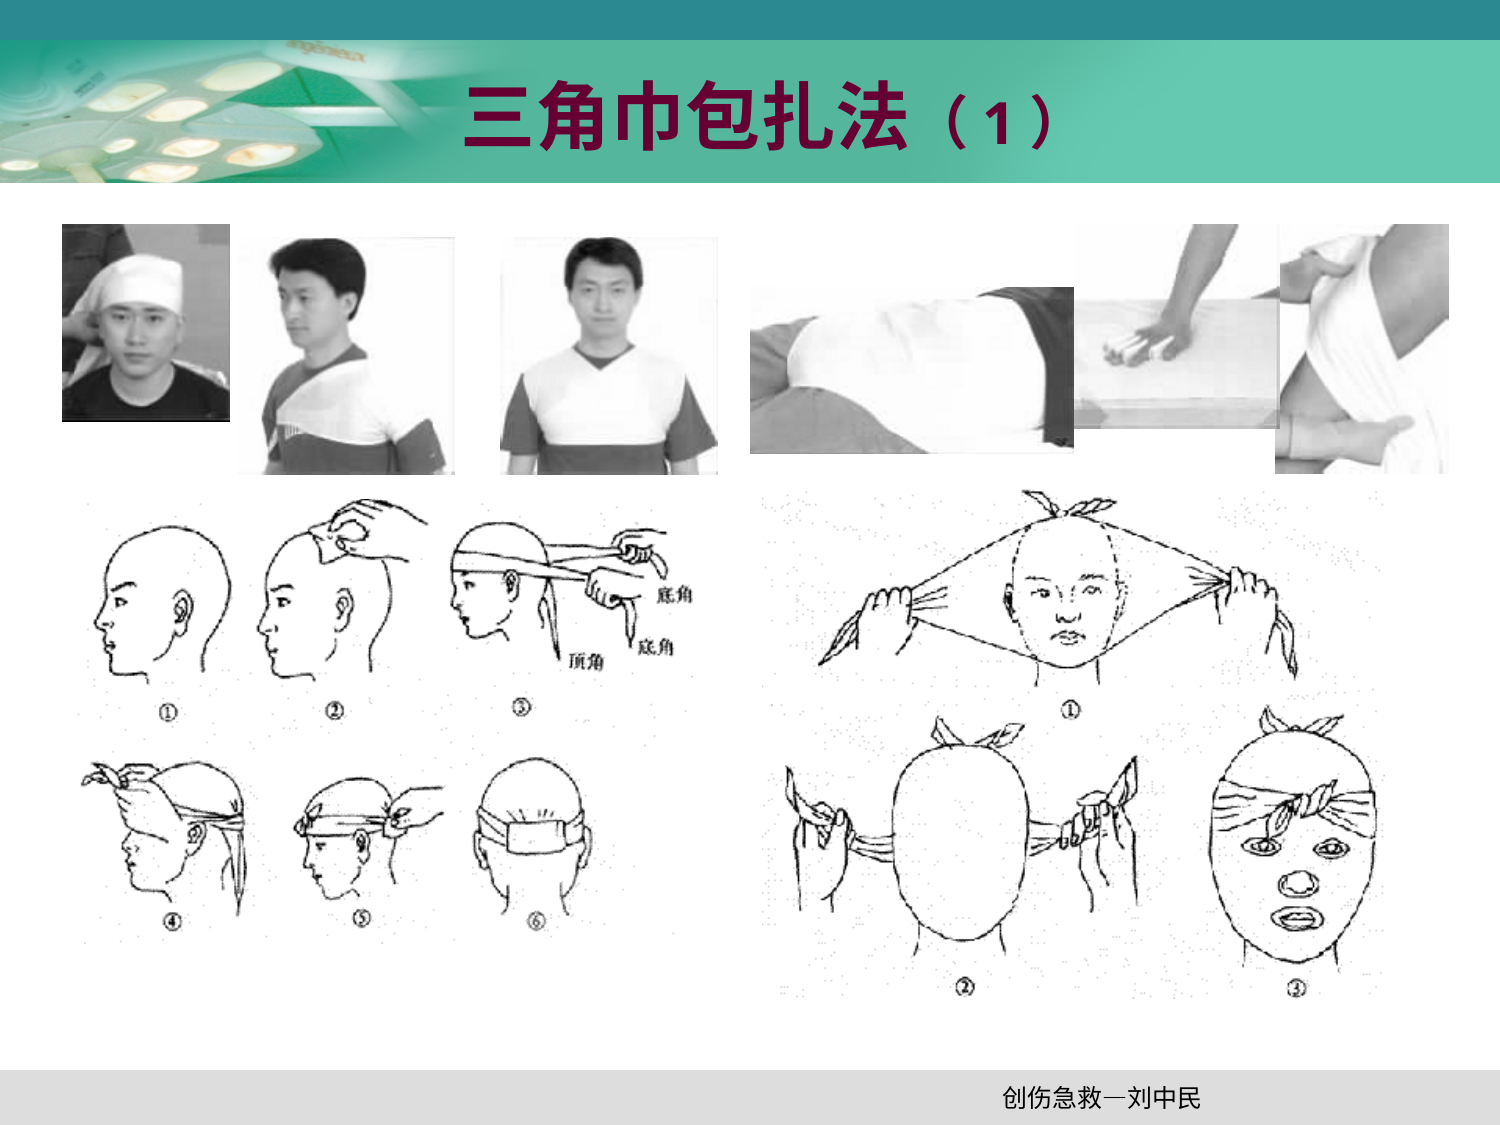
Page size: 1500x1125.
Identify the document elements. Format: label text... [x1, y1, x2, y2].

picture [500, 237, 718, 476]
picture [75, 500, 693, 944]
picture [762, 487, 1385, 999]
picture [62, 224, 230, 422]
text_box 创伤急救—刘中民 [987, 1074, 1463, 1125]
title 三角巾包扎法（1） [87, 62, 1461, 155]
picture [237, 237, 455, 476]
picture [750, 224, 1449, 474]
